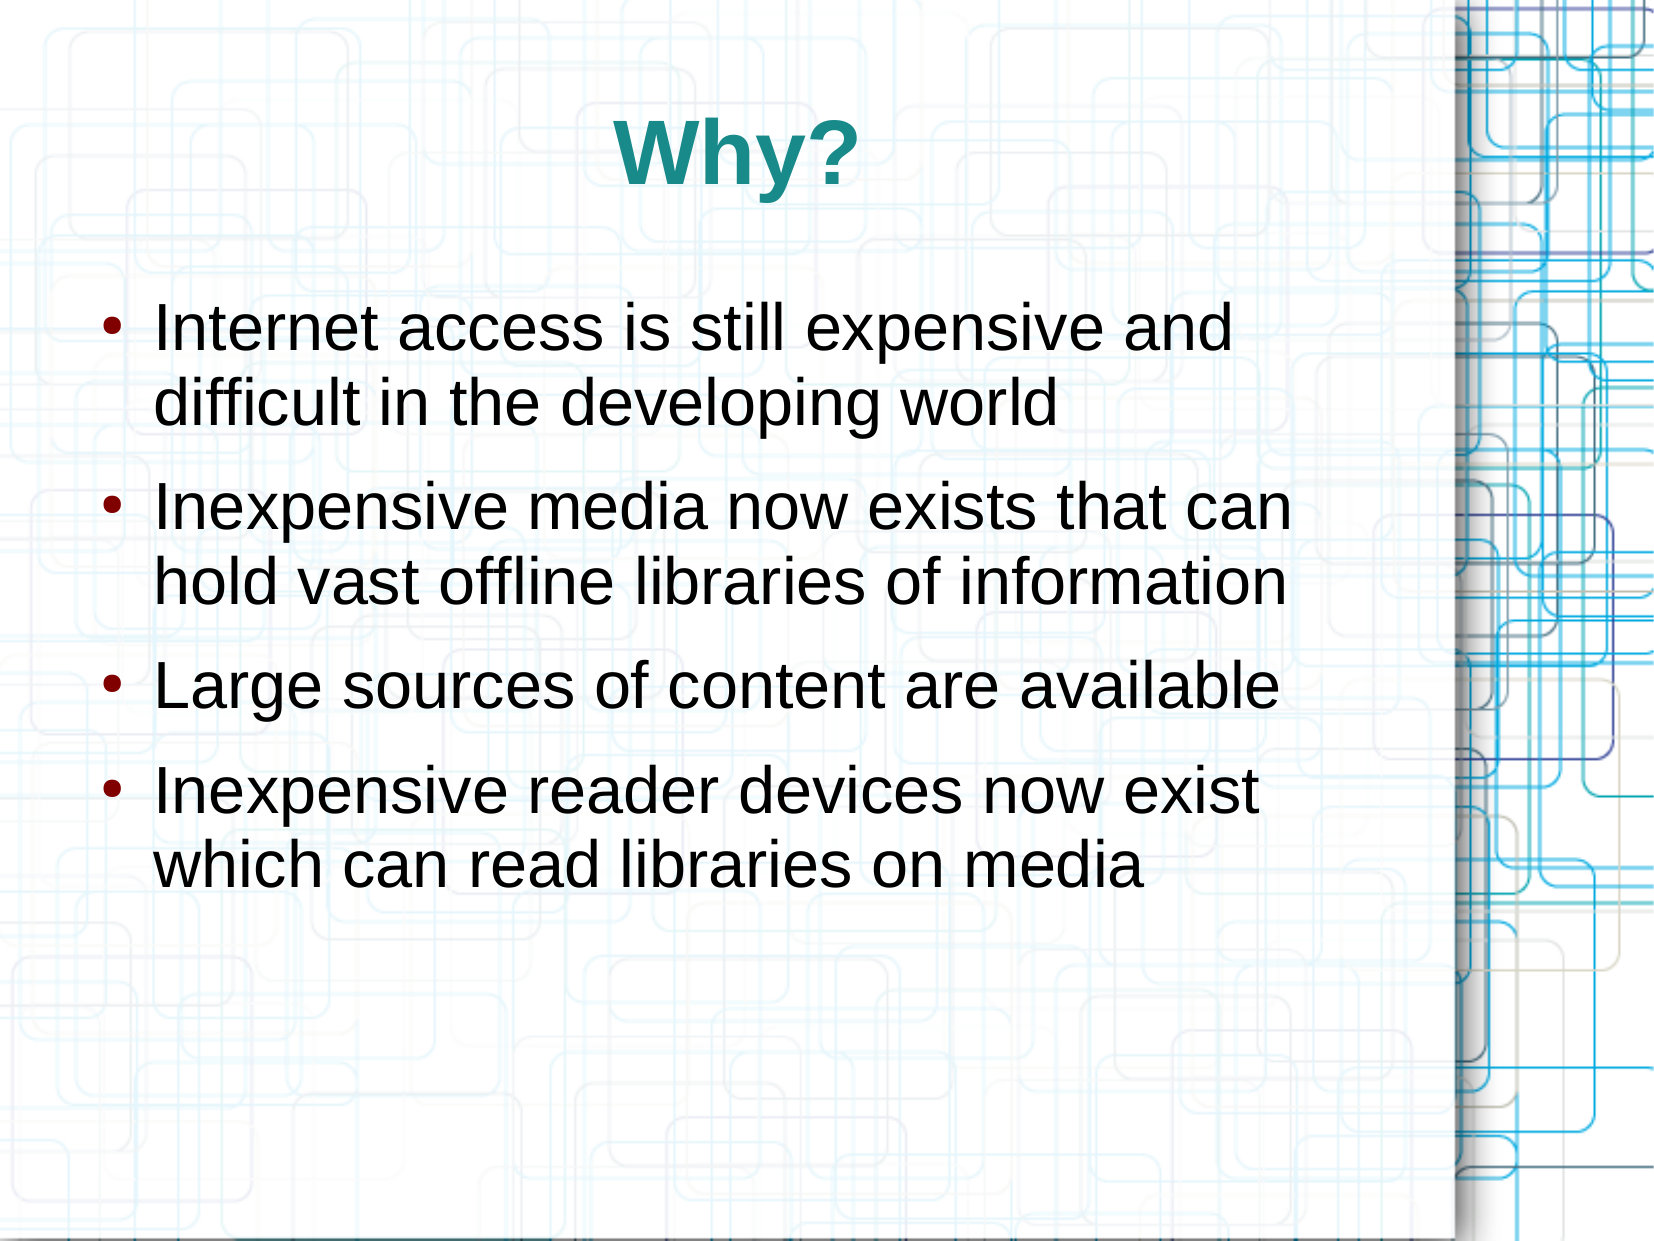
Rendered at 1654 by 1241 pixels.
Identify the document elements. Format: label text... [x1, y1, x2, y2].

picture [0, 0, 1654, 1241]
list Internet access is still expensive and difficult in the developing world Inexpensive media now exists that can hold vast offline libraries of information Large sources of content are available Inexpensive reader devices now exist which can read libraries on media [82, 290, 1418, 1094]
title Why? [59, 56, 1418, 250]
